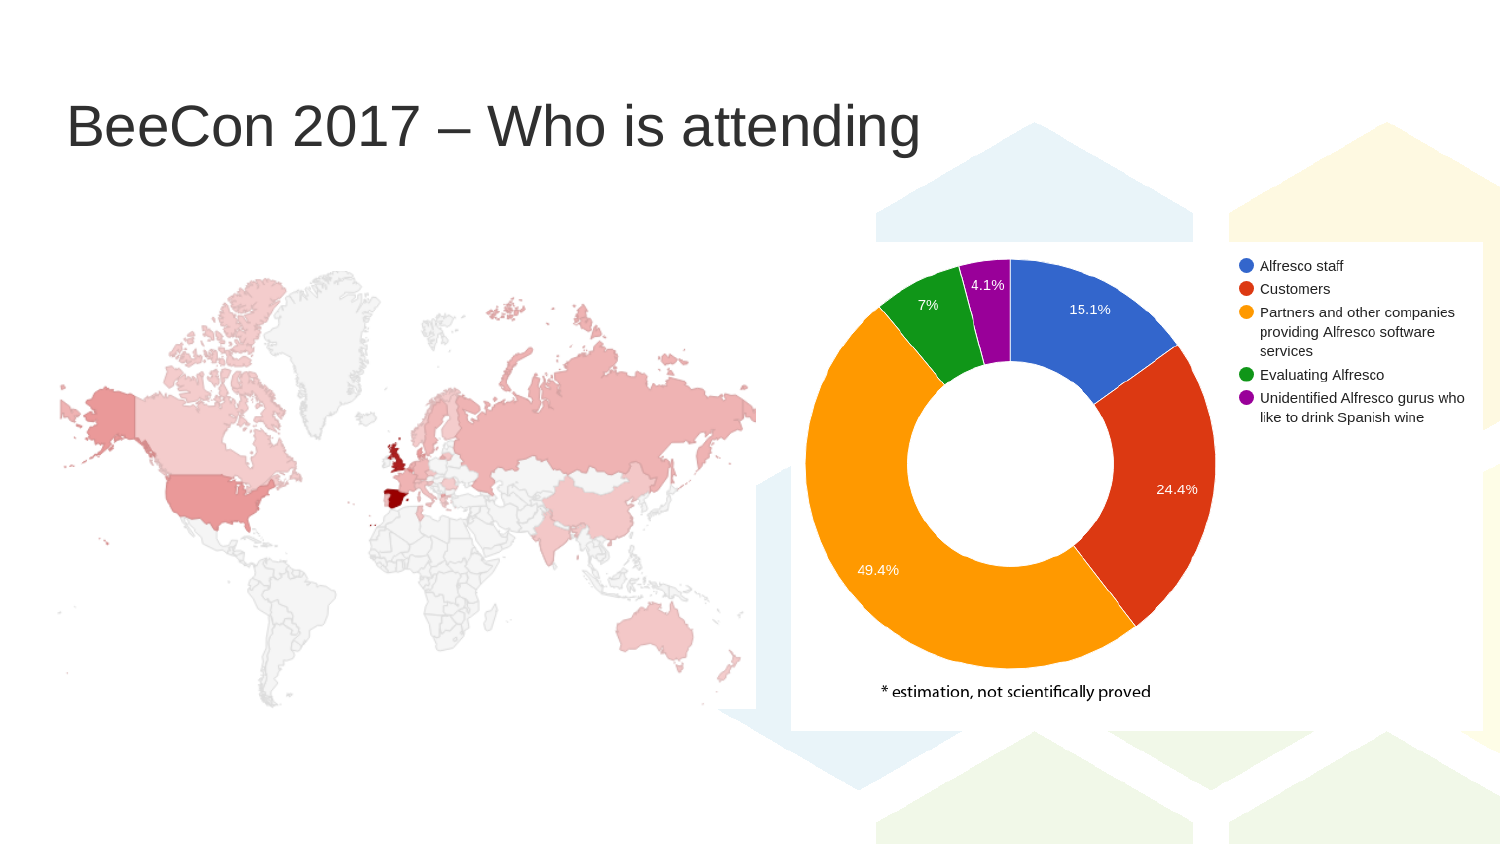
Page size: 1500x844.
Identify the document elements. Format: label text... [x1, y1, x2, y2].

picture [0, 0, 1500, 844]
title BeeCon 2017 – Who is attending [51, 72, 1449, 167]
